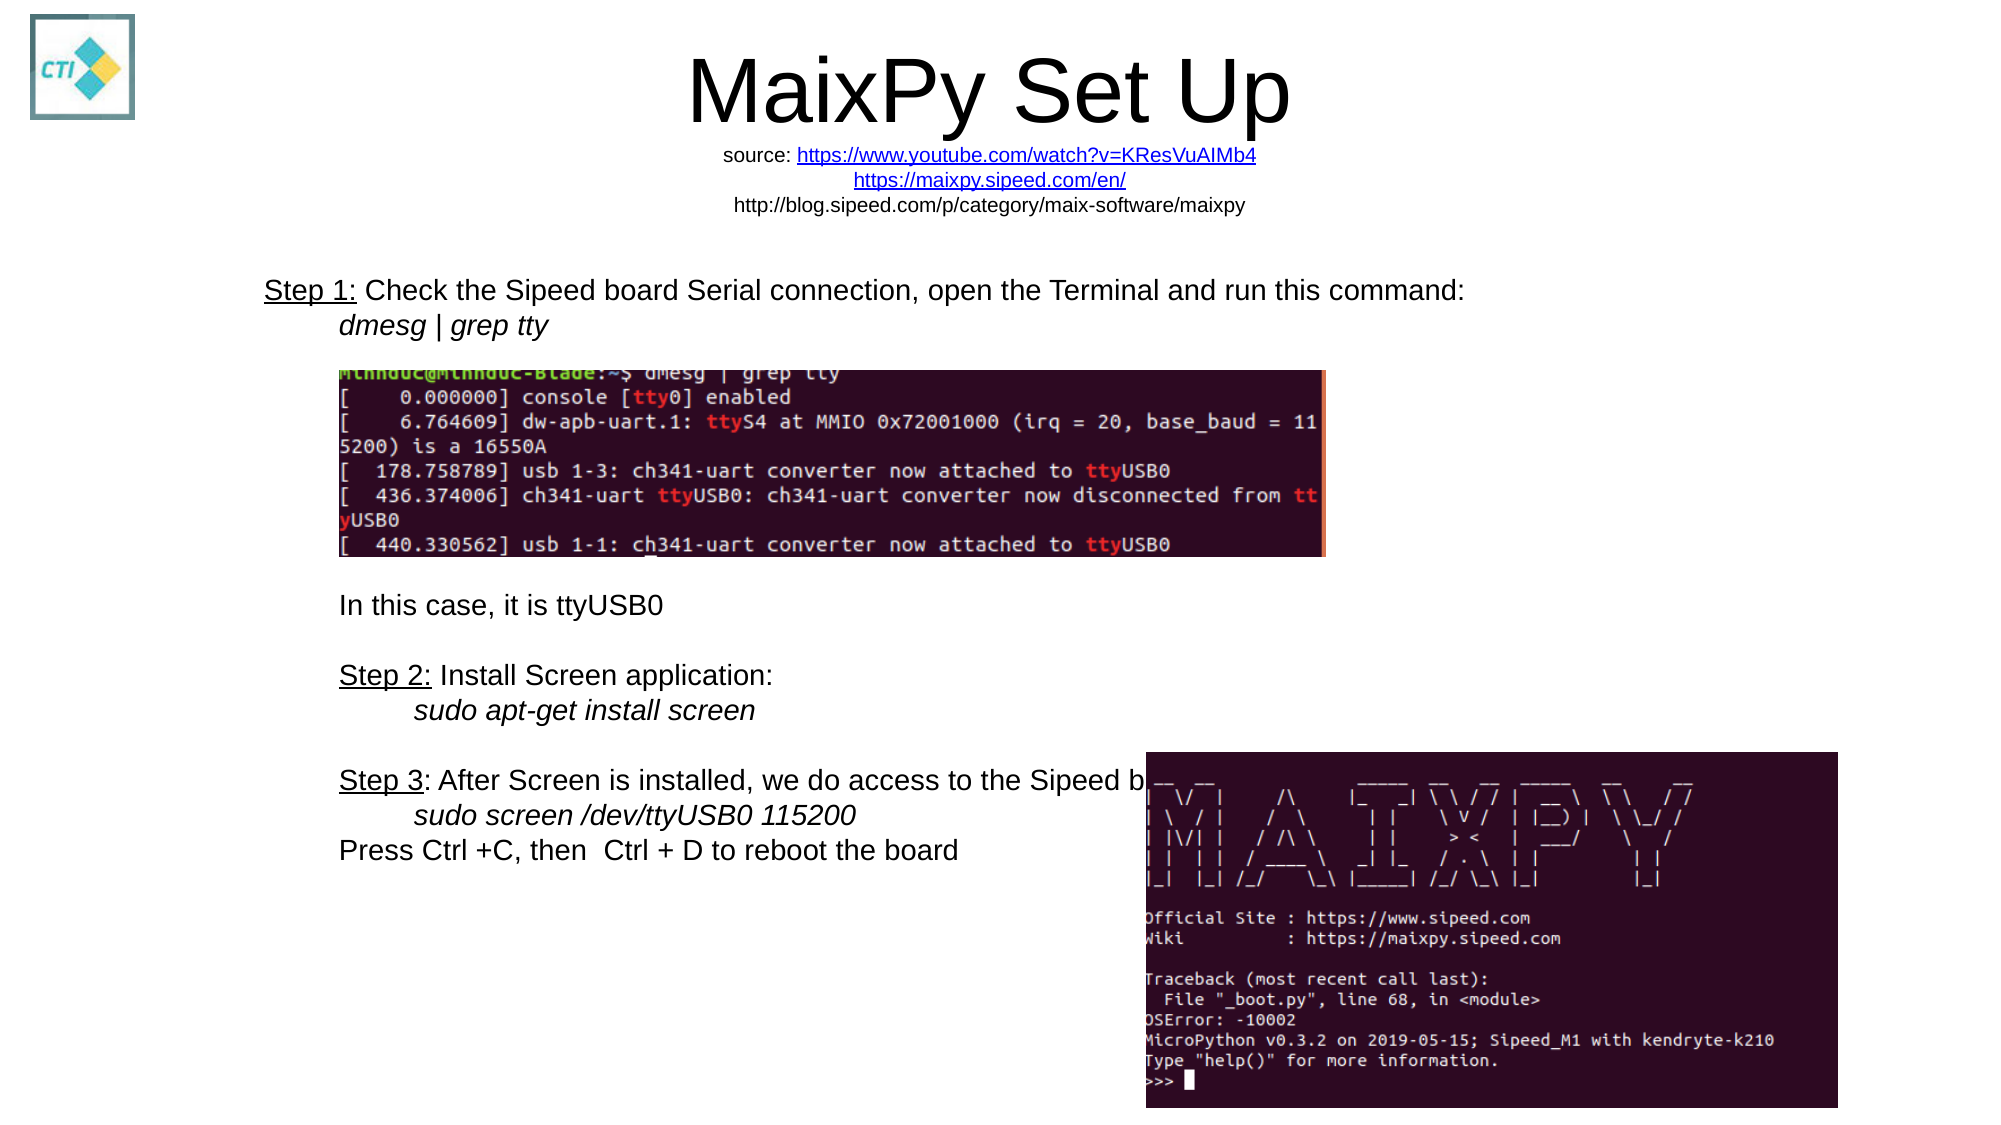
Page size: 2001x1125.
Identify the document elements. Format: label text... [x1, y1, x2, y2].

picture [30, 14, 135, 120]
text_box MaixPy Set Up source: https://www.youtube.com/watch?v=KResVuAIMb4 https://maixpy.sipeed.com/en/ http://blog.sipeed.com/p/category/maix-software/maixpy [89, 29, 1890, 218]
text_box Step 1: Check the Sipeed board Serial connection, open the Terminal and run this command: dmesg | grep tty In this case, it is ttyUSB0 Step 2: Install Screen application: sudo apt-get install screen Step 3: After Screen is installed, we do access to the Sipeed board: sudo screen /dev/ttyUSB0 115200 Press Ctrl +C, then Ctrl + D to reboot the board [174, 256, 1952, 889]
picture [339, 370, 1326, 557]
picture [1146, 752, 1838, 1108]
